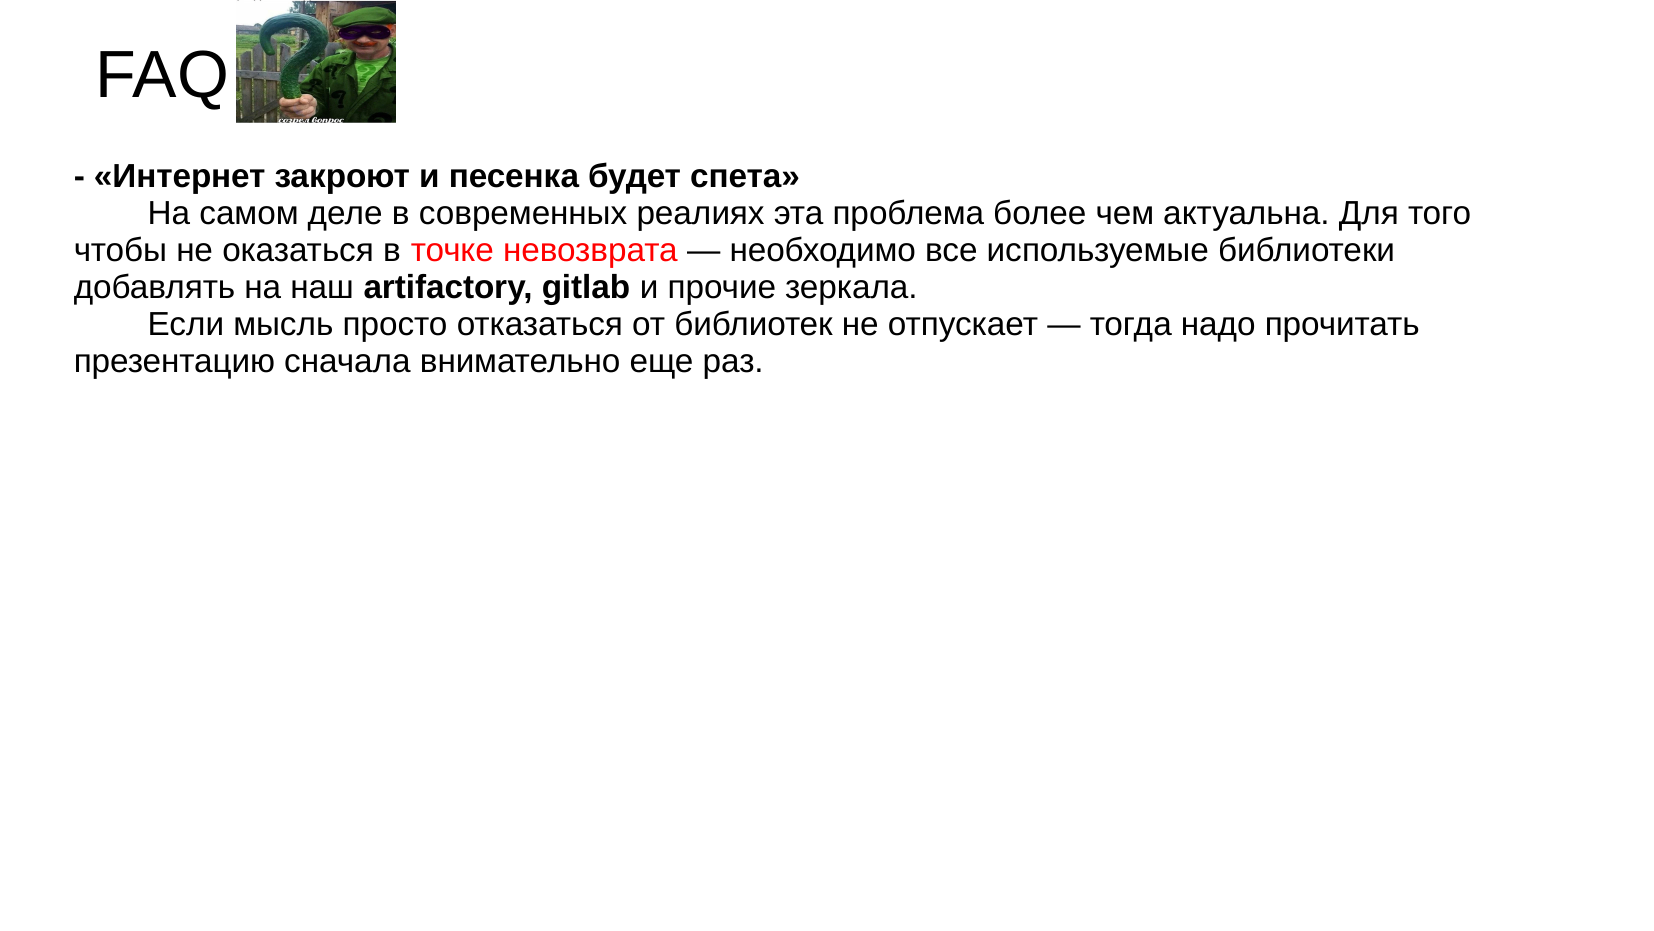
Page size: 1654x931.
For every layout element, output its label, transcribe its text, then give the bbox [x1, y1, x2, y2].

title FAQ [88, 0, 237, 149]
picture [236, 0, 396, 123]
text_box - «Интернет закроют и песенка будет спета» На самом деле в современных реалиях эта проблема более чем актуальна. Для того чтобы не оказаться в точке невозврата — необходимо все используемые библиотеки добавлять на наш artifactory, gitlab и прочие зеркала. Если мысль просто отказаться от библиотек не отпускает — тогда надо прочитать презентацию сначала внимательно еще раз. [59, 150, 1565, 388]
